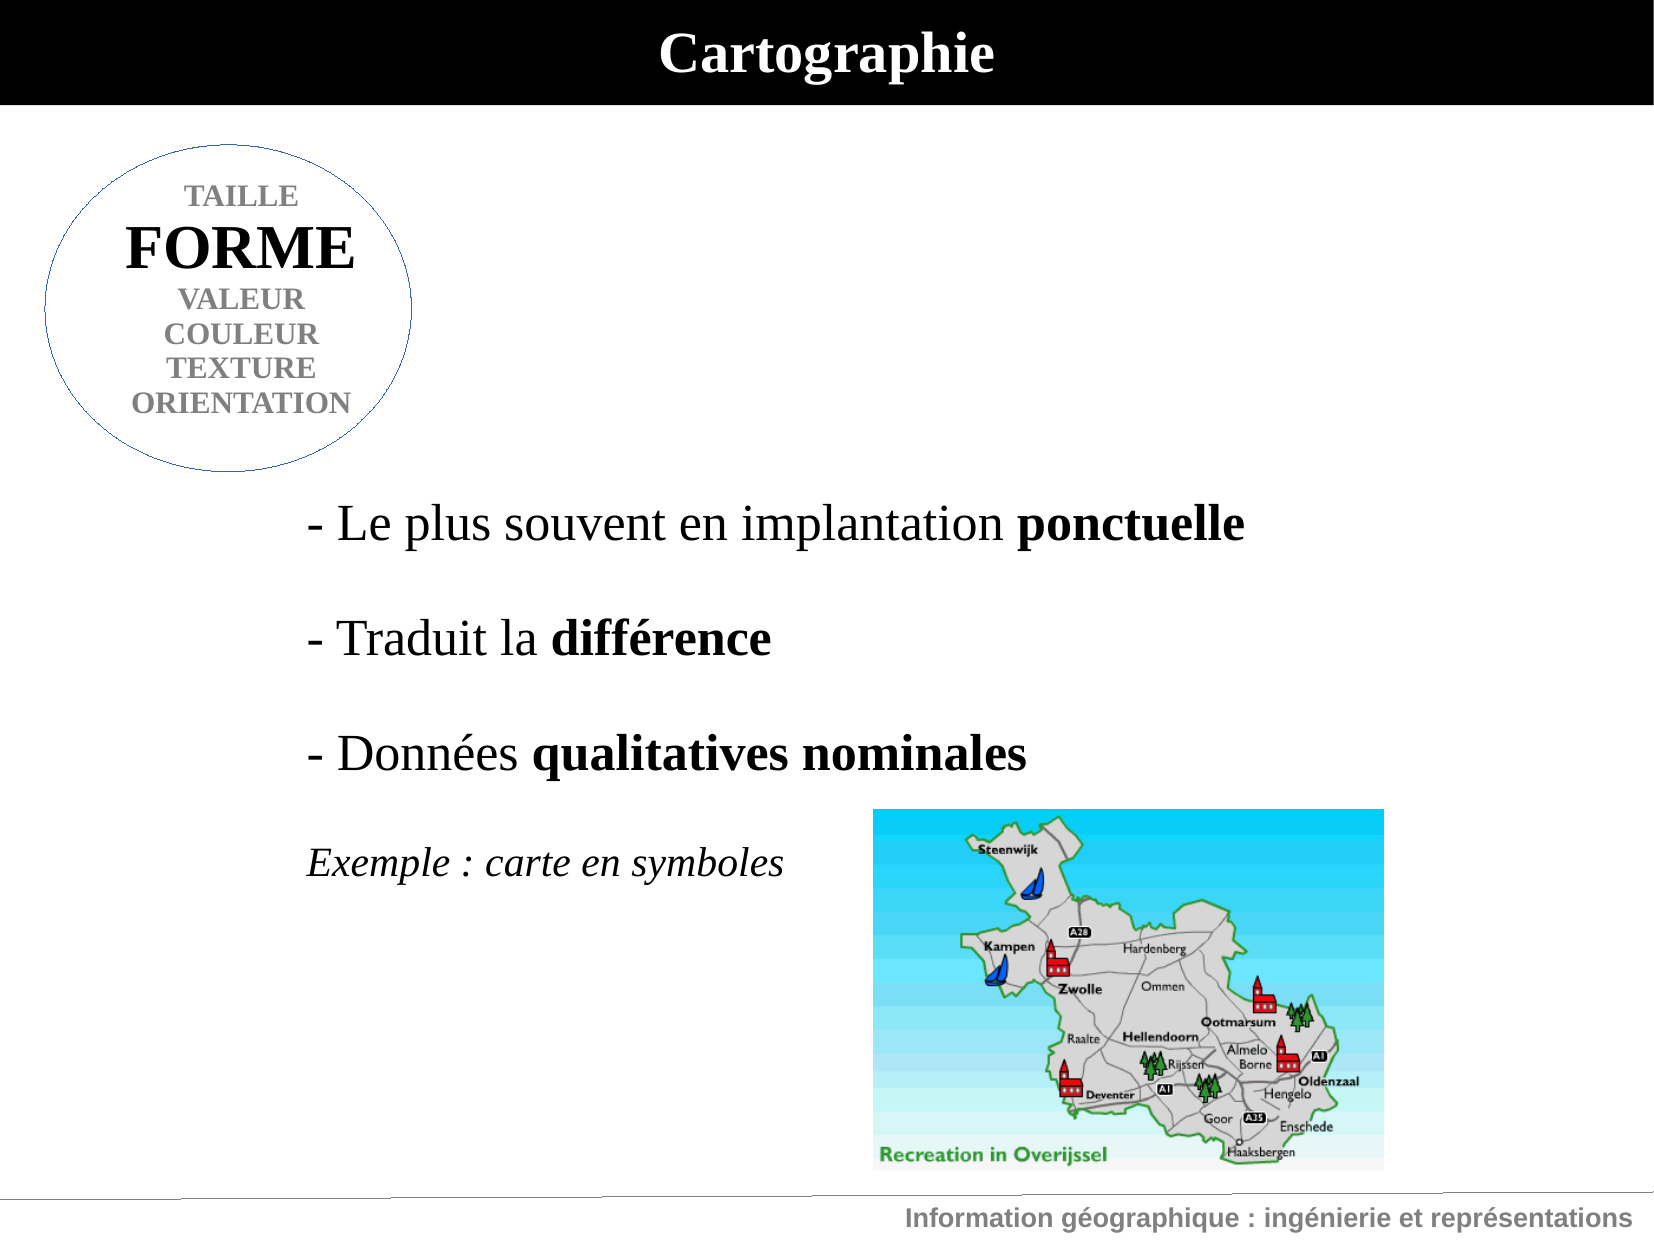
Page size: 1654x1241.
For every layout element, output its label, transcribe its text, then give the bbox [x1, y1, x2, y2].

picture [873, 816, 1384, 1180]
text_box - Le plus souvent en implantation ponctuelle - Traduit la différence - Données qualitatives nominales Exemple : carte en symboles [291, 486, 1261, 902]
title Cartographie [0, 0, 1654, 106]
text_box TAILLE FORME VALEUR COULEUR TEXTURE ORIENTATION [60, 136, 423, 472]
